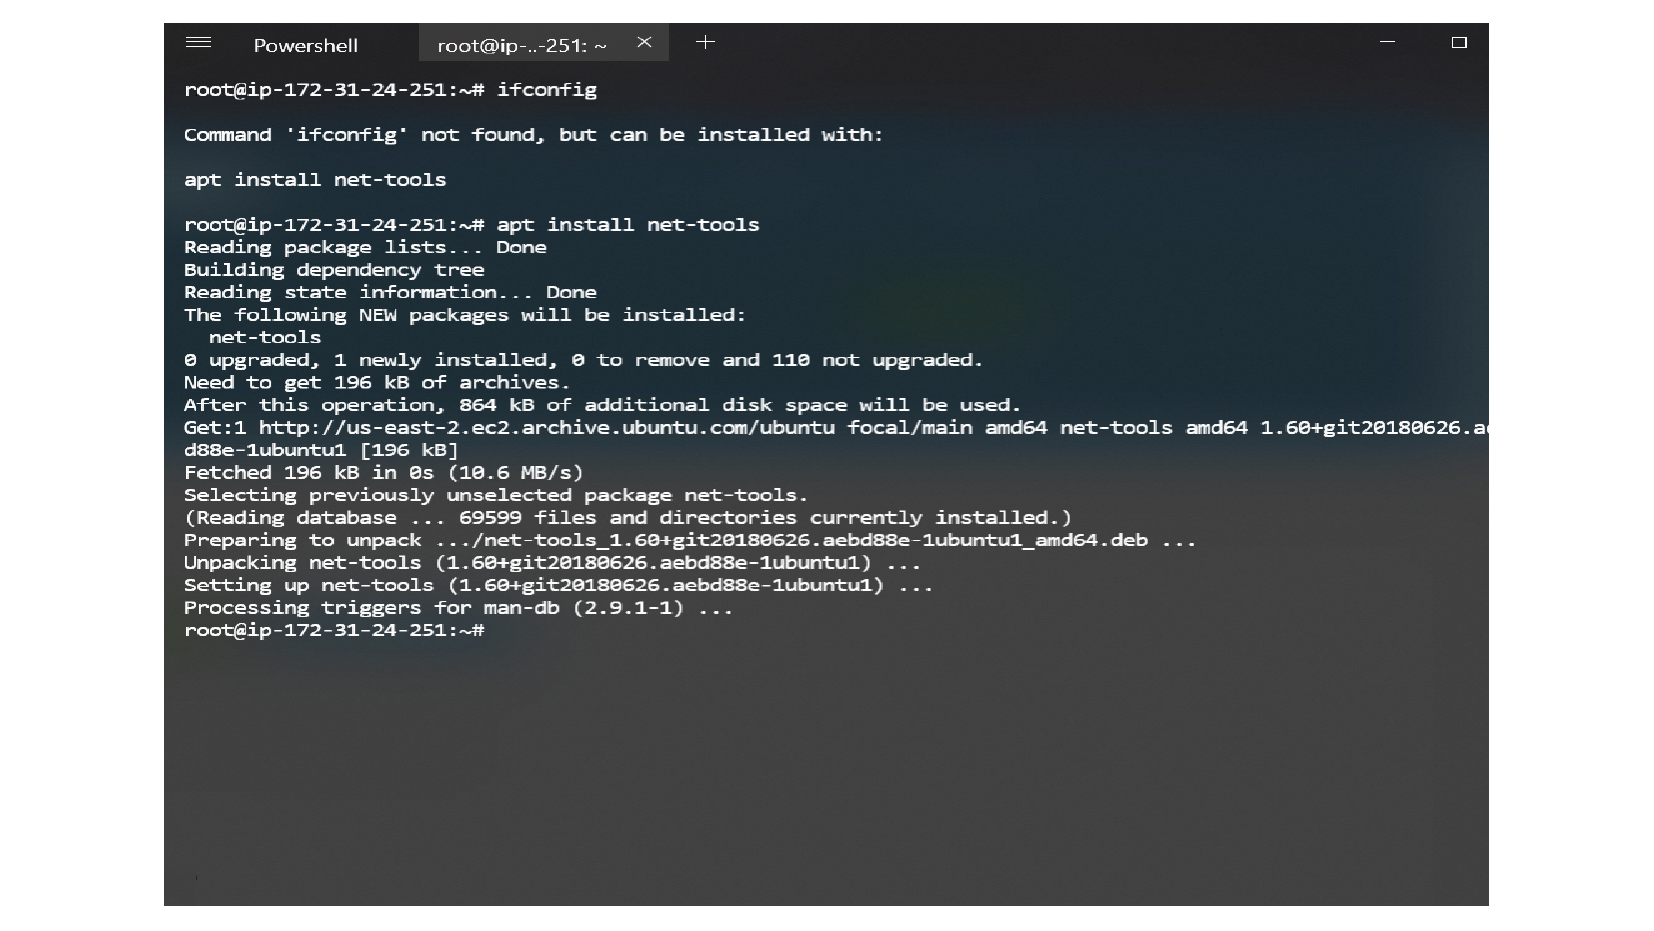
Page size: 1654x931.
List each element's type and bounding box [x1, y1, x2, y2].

picture [164, 23, 1491, 906]
